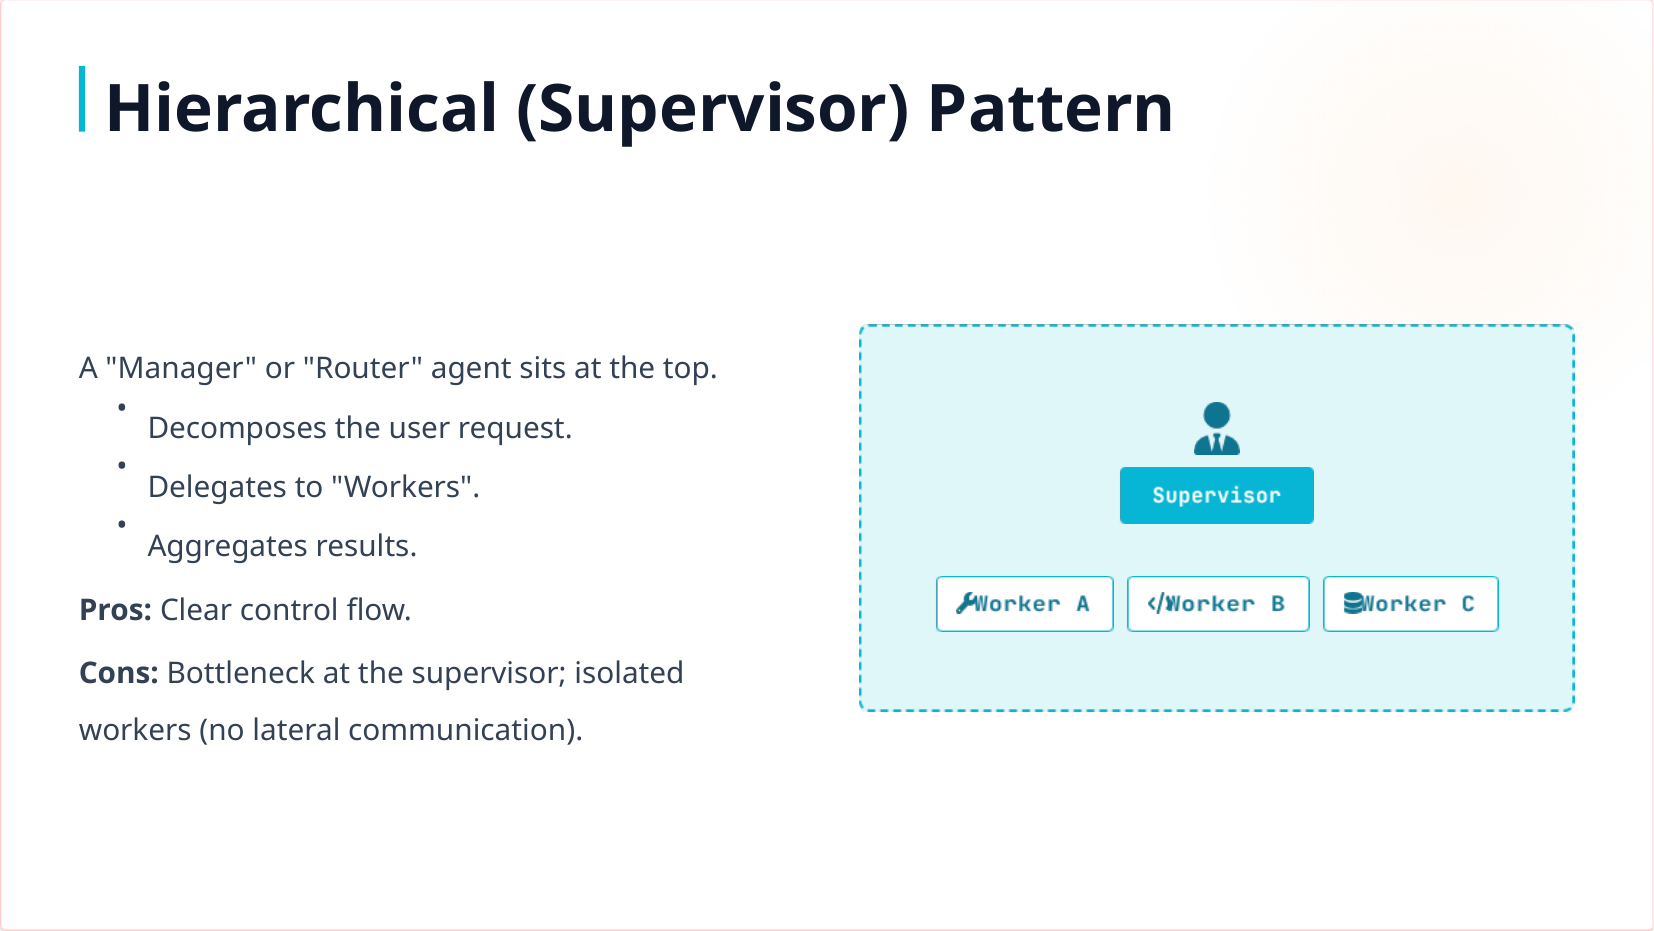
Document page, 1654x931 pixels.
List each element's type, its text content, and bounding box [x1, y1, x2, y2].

text_box • [116, 446, 130, 483]
text_box Aggregates results. [130, 505, 795, 563]
text_box Pros: Clear control flow. [78, 569, 795, 626]
text_box [78, 65, 86, 132]
text_box Decomposes the user request. [130, 388, 795, 445]
text_box • [116, 505, 130, 542]
text_box A "Manager" or "Router" agent sits at the top. [78, 328, 795, 385]
text_box Hierarchical (Supervisor) Pattern [104, 65, 1649, 145]
text_box Cons: Bottleneck at the supervisor; isolated workers (no lateral communication). [78, 633, 795, 747]
picture [0, 0, 1654, 931]
text_box • [116, 388, 130, 425]
text_box Delegates to "Workers". [130, 446, 795, 504]
